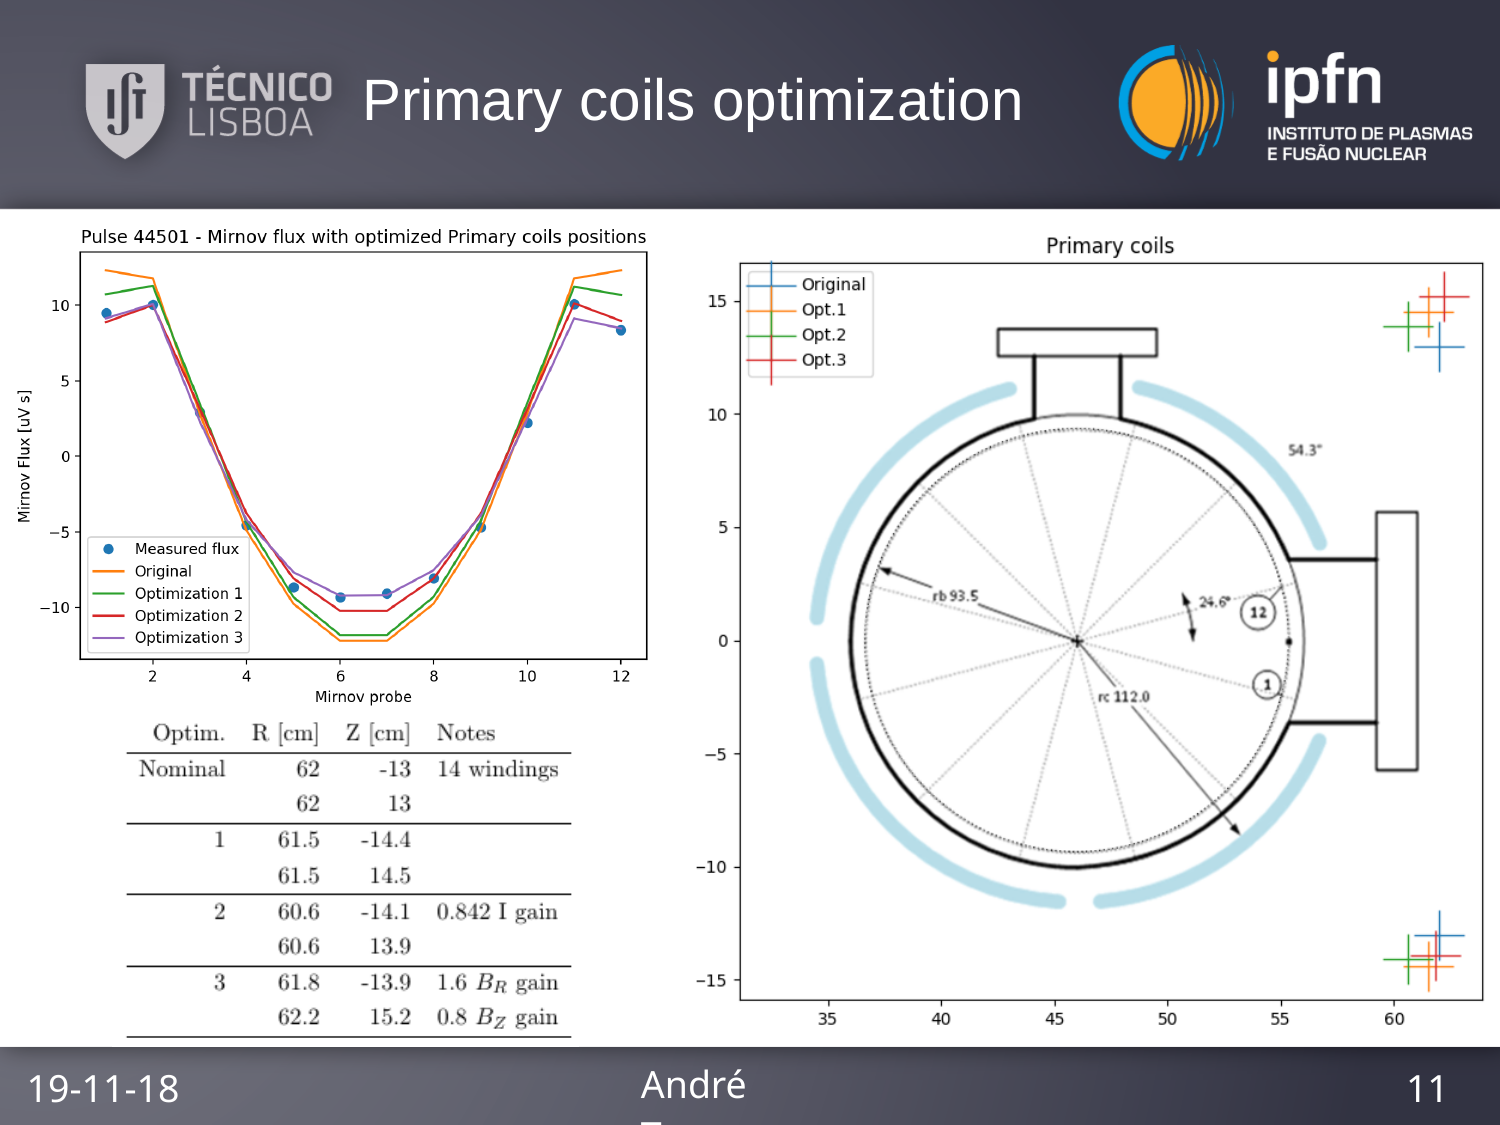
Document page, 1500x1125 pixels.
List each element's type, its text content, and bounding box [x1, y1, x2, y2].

picture [0, 0, 1500, 1125]
title Primary coils optimization [362, 23, 1087, 178]
